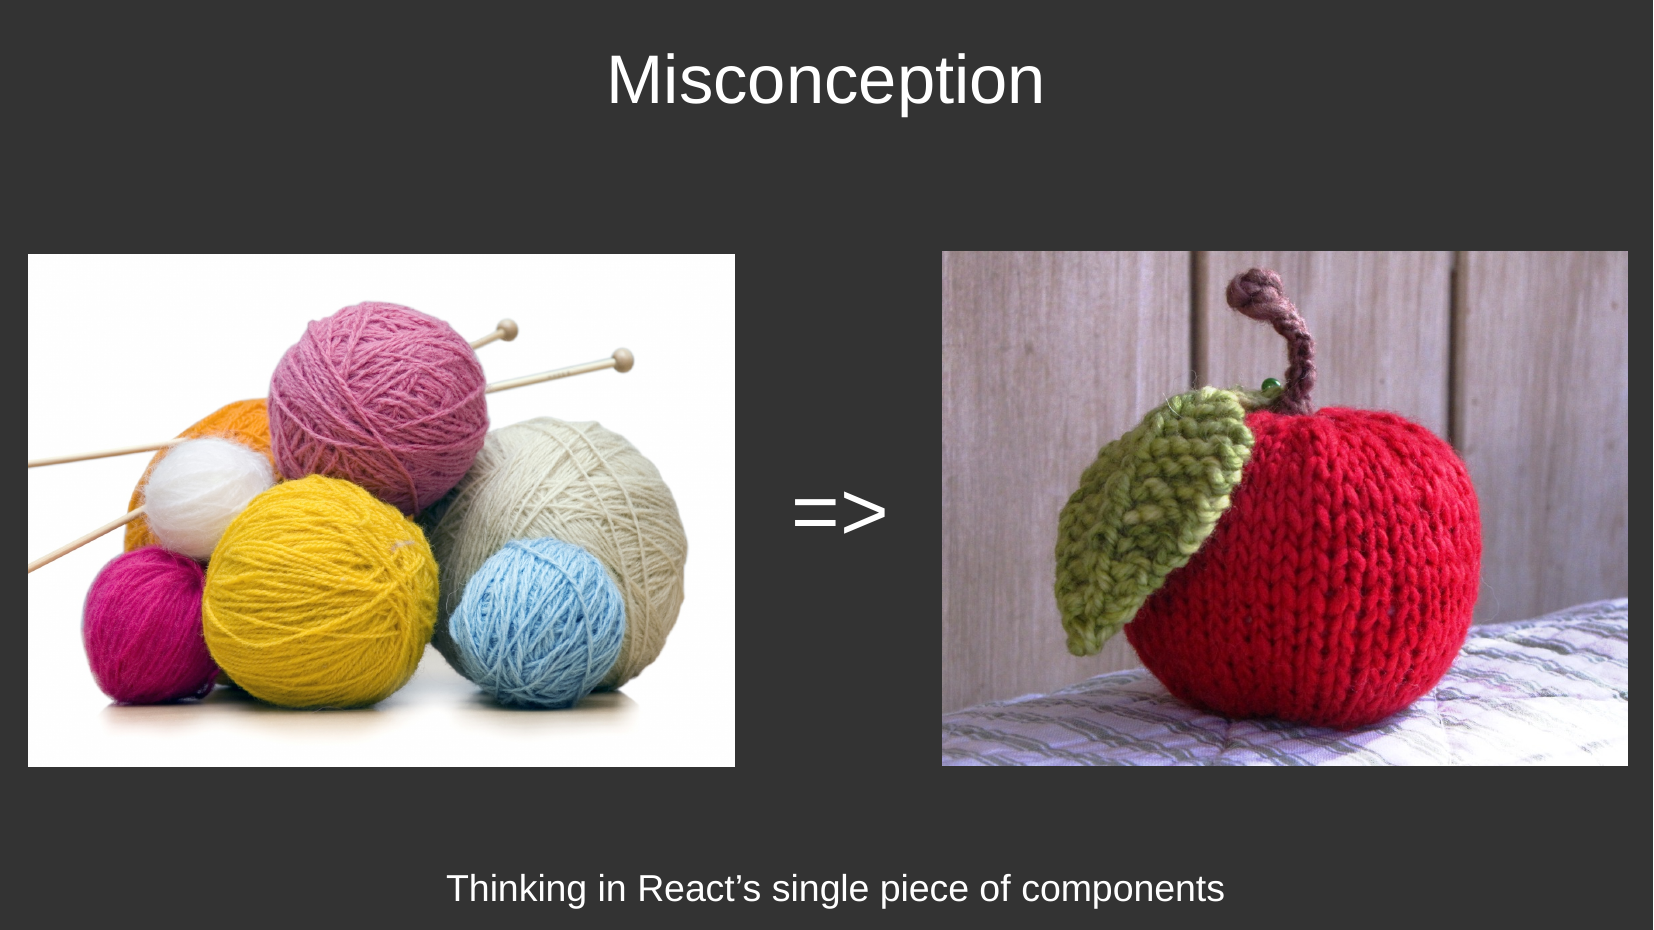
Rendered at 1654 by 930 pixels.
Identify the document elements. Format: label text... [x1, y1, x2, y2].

picture [28, 254, 735, 767]
text_box => [776, 457, 904, 566]
title Misconception [82, 1, 1571, 157]
text_box Thinking in React’s single piece of components [431, 859, 1240, 917]
picture [942, 251, 1628, 766]
